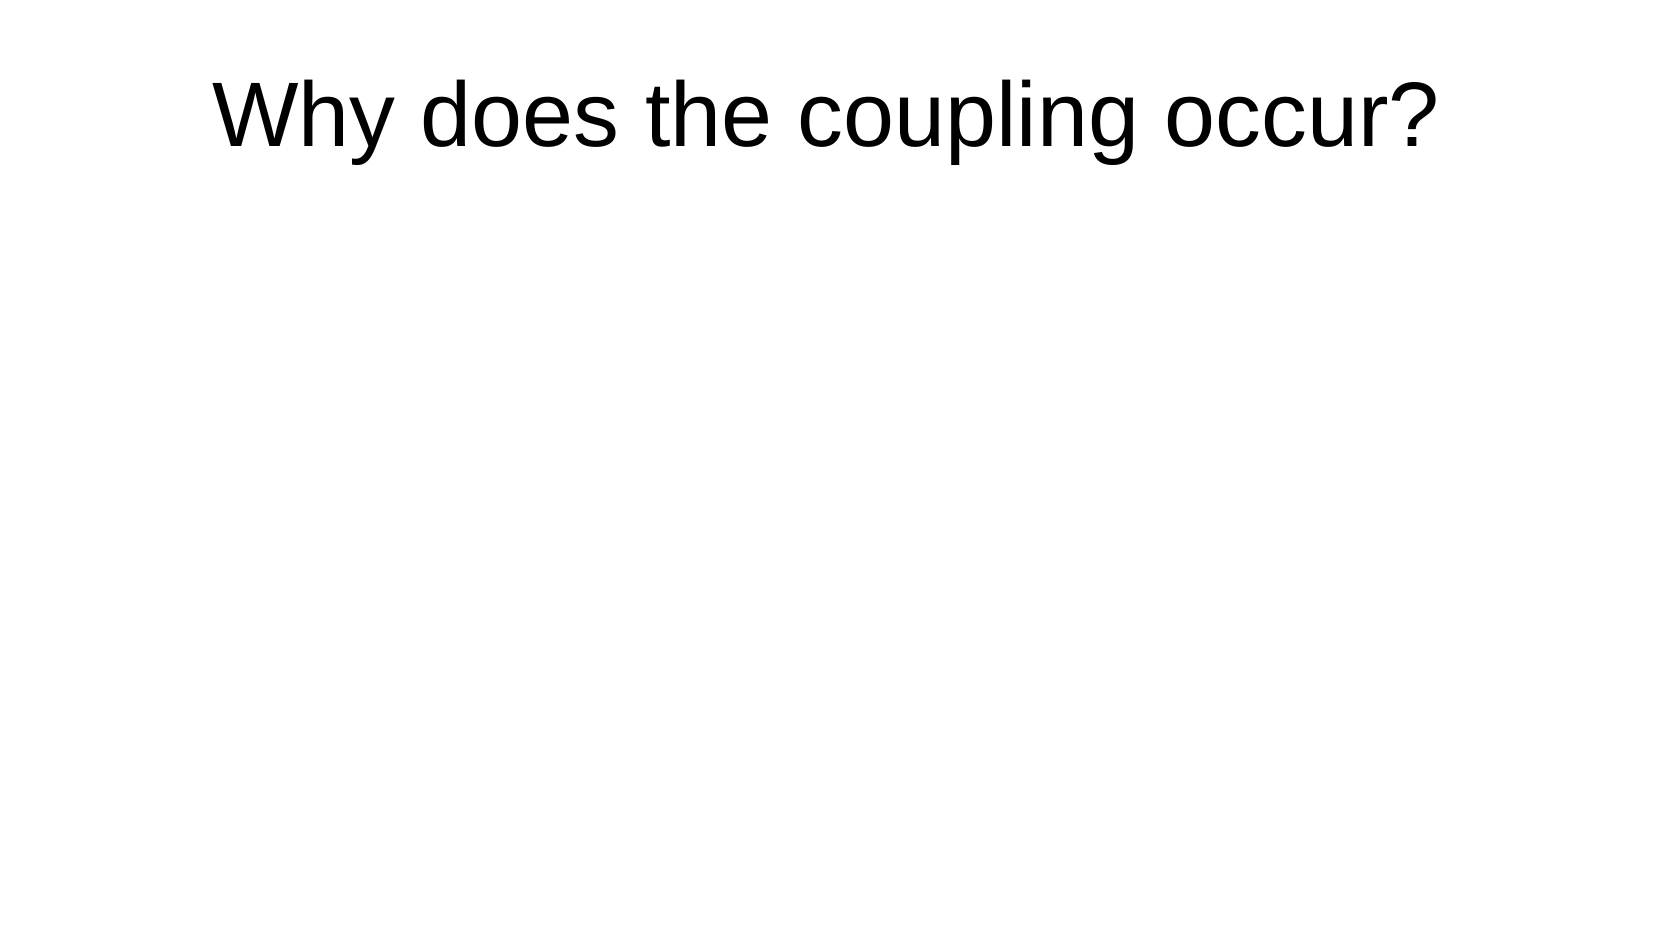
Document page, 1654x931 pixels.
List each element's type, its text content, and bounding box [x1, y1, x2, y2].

title Why does the coupling occur? [82, 37, 1571, 193]
